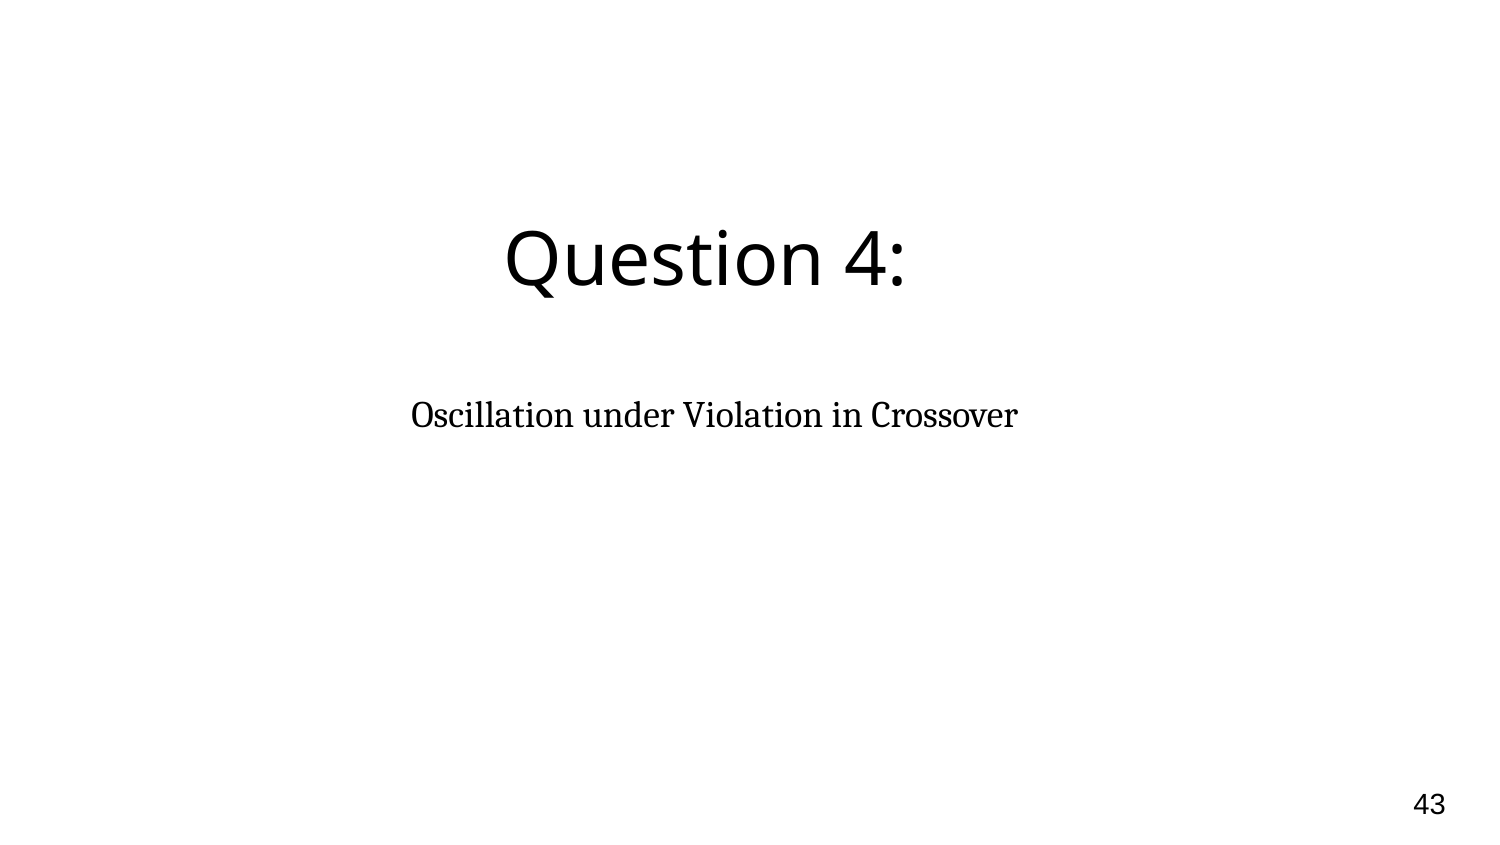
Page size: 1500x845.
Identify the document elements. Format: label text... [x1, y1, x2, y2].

subtitle Oscillation under Violation in Crossover [45, 375, 1394, 447]
title Question 4: [31, 161, 1381, 316]
